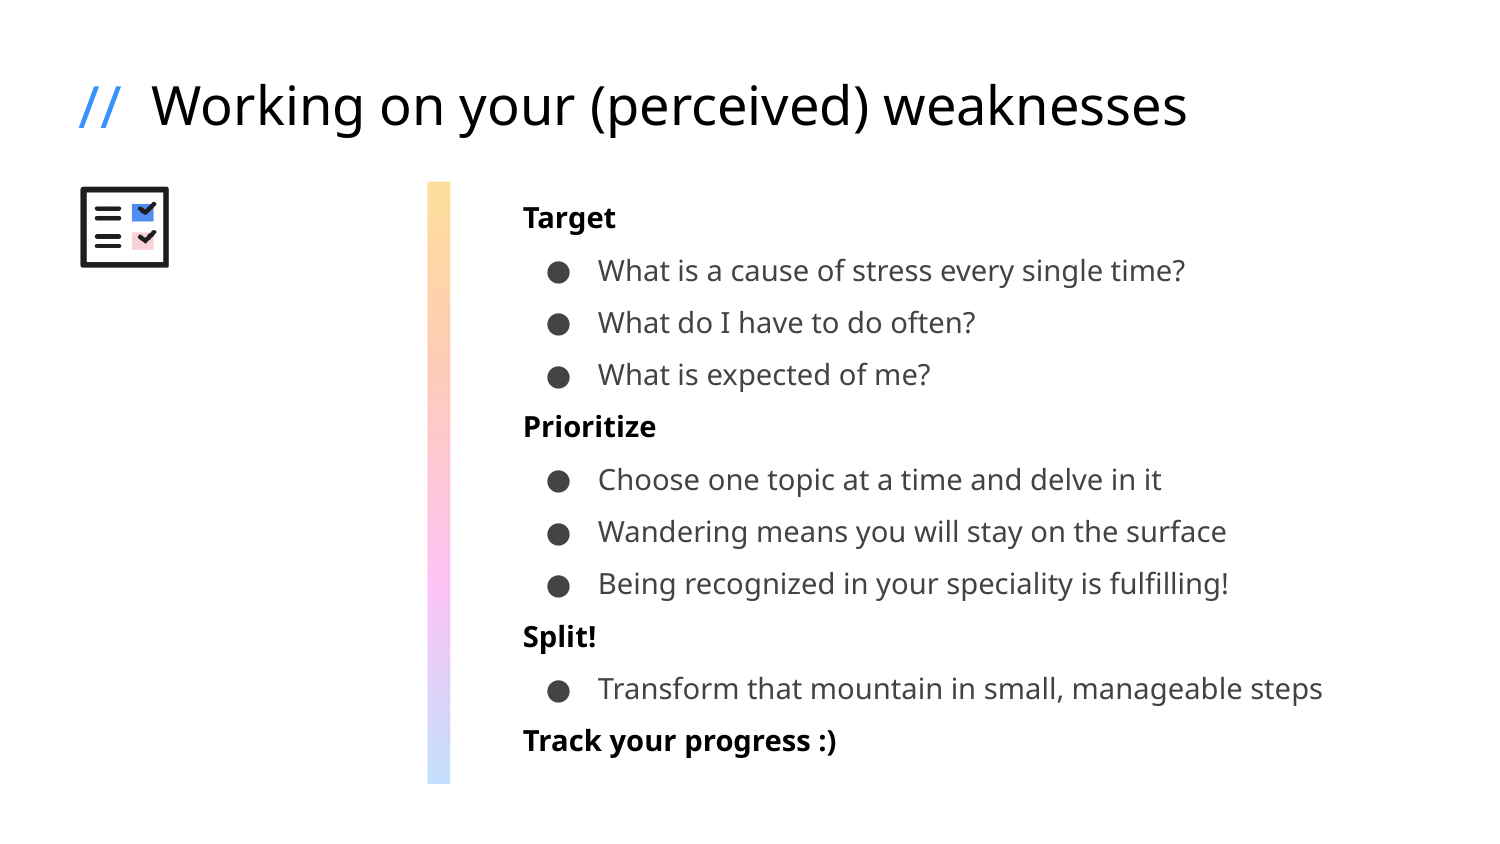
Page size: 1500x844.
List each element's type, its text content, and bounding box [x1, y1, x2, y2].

picture [428, 182, 451, 784]
list Target What is a cause of stress every single time? What do I have to do often? What is expected of me? Prioritize Choose one topic at a time and delve in it Wandering means you will stay on the surface Being recognized in your speciality is fulfilling! Split! Transform that mountain in small, manageable steps Track your progress :) [522, 192, 1413, 494]
picture [80, 186, 169, 268]
title Working on your (perceived) weaknesses [151, 71, 1413, 156]
